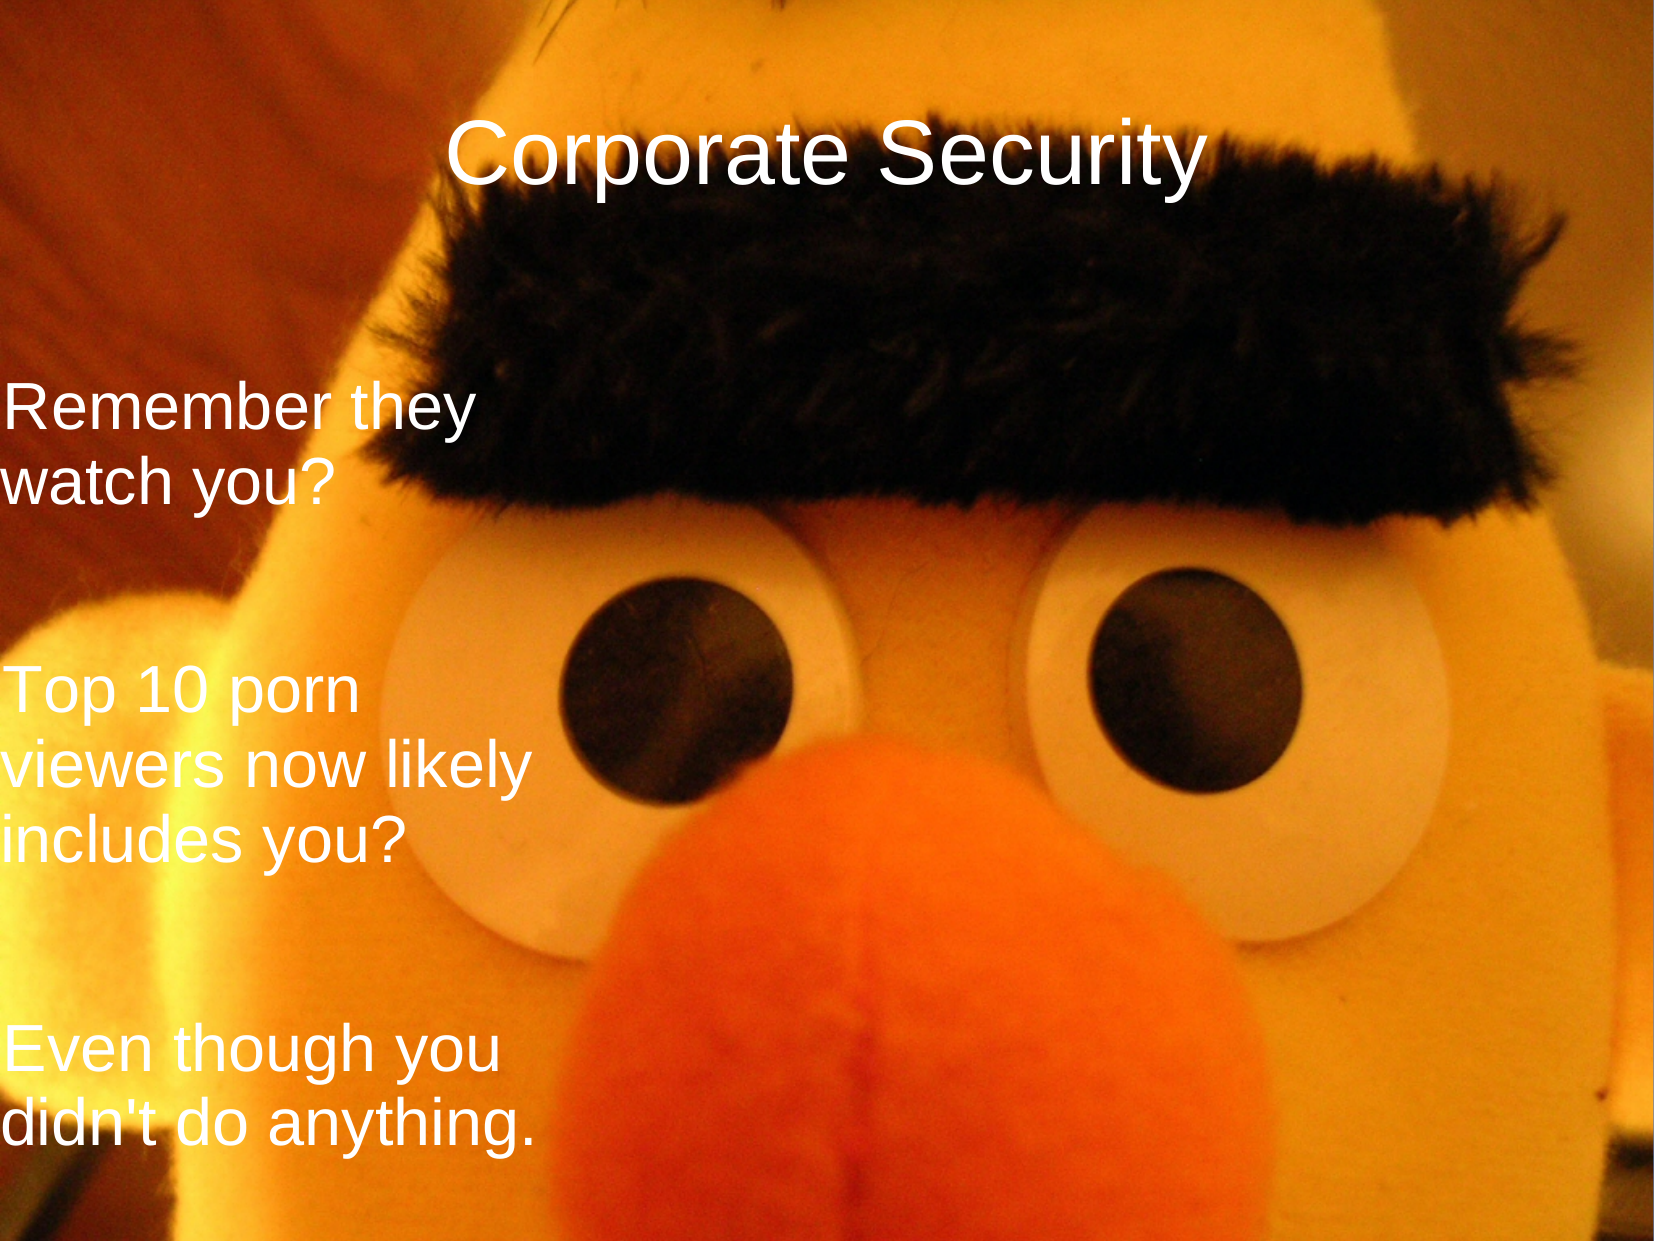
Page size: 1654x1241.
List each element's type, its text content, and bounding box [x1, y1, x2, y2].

list Remember they watch you? Top 10 porn viewers now likely includes you? Even though you didn't do anything. [0, 369, 563, 1161]
picture [0, 0, 1654, 1241]
title Corporate Security [82, 49, 1571, 257]
